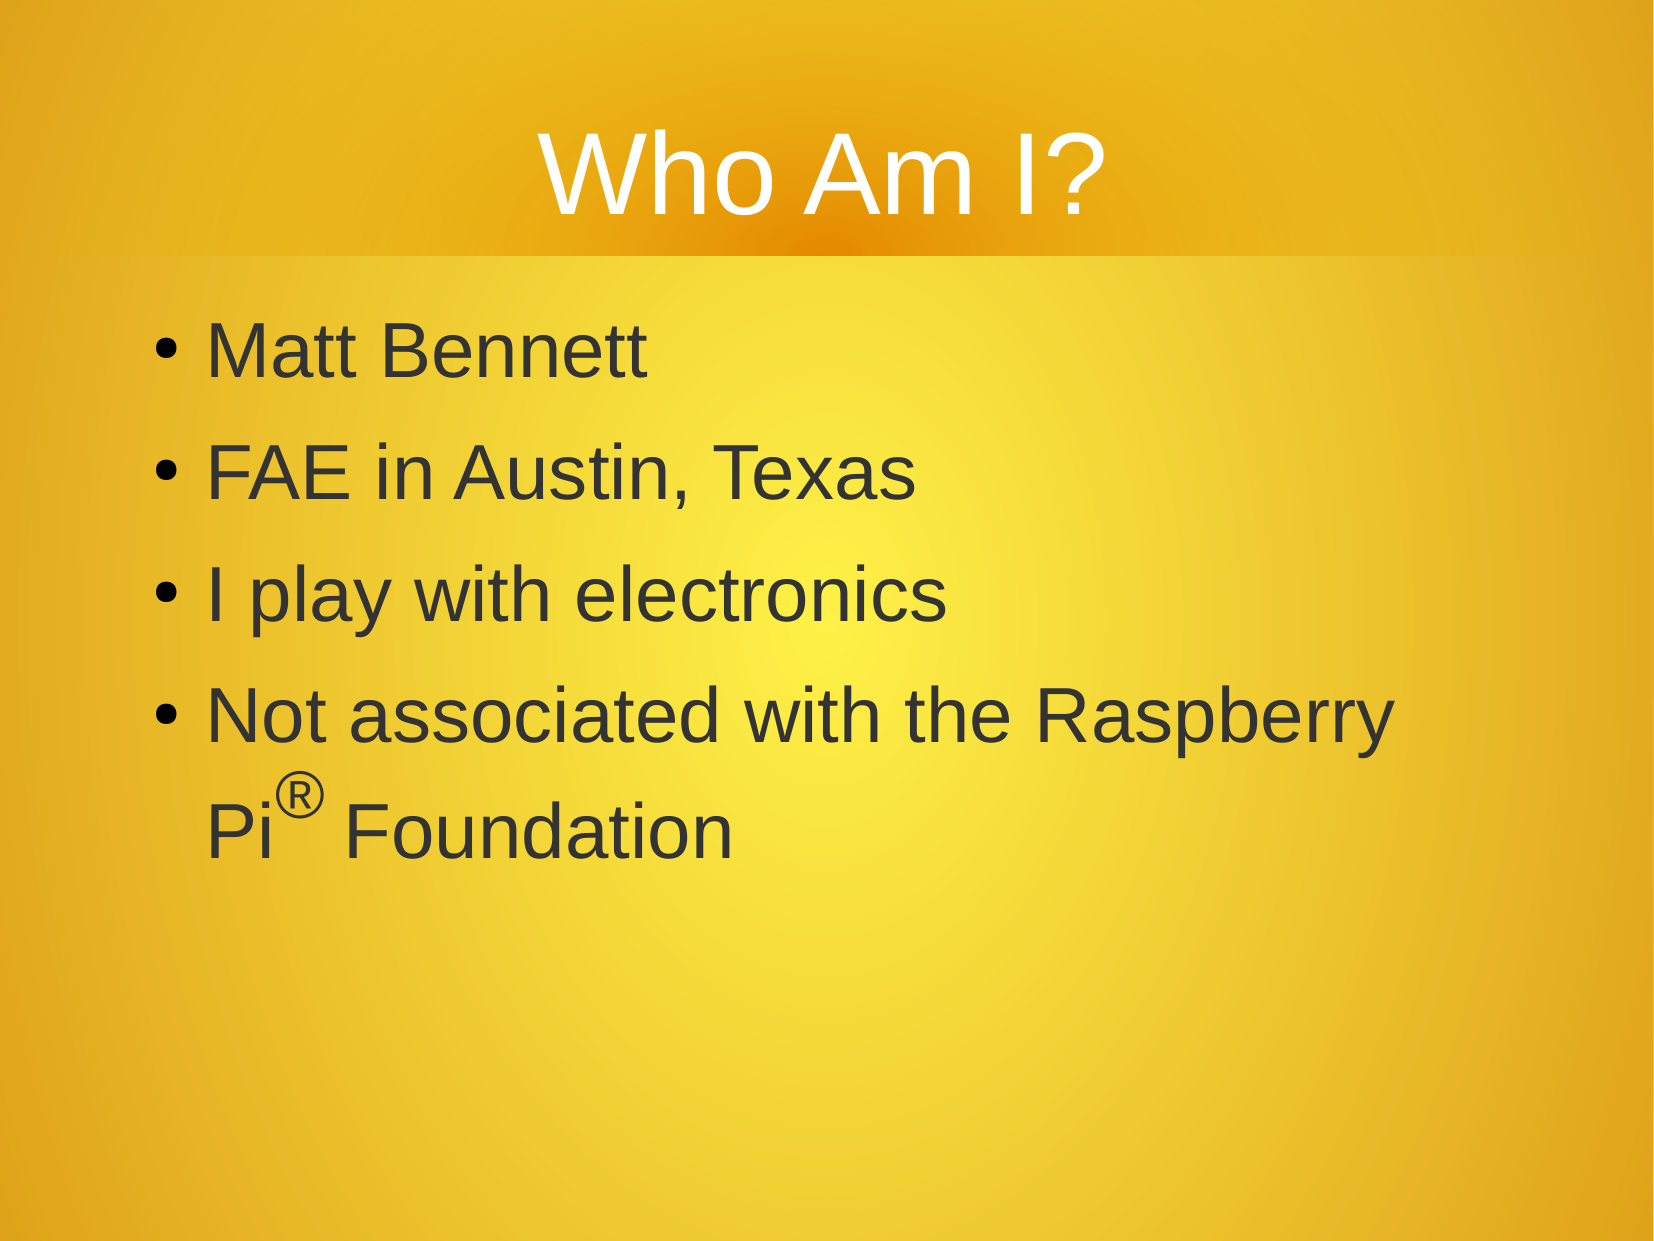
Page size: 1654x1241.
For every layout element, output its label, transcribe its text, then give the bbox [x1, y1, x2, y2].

list Matt Bennett FAE in Austin, Texas I play with electronics Not associated with the Raspberry Pi® Foundation [134, 306, 1519, 1027]
title Who Am I? [78, 70, 1567, 278]
